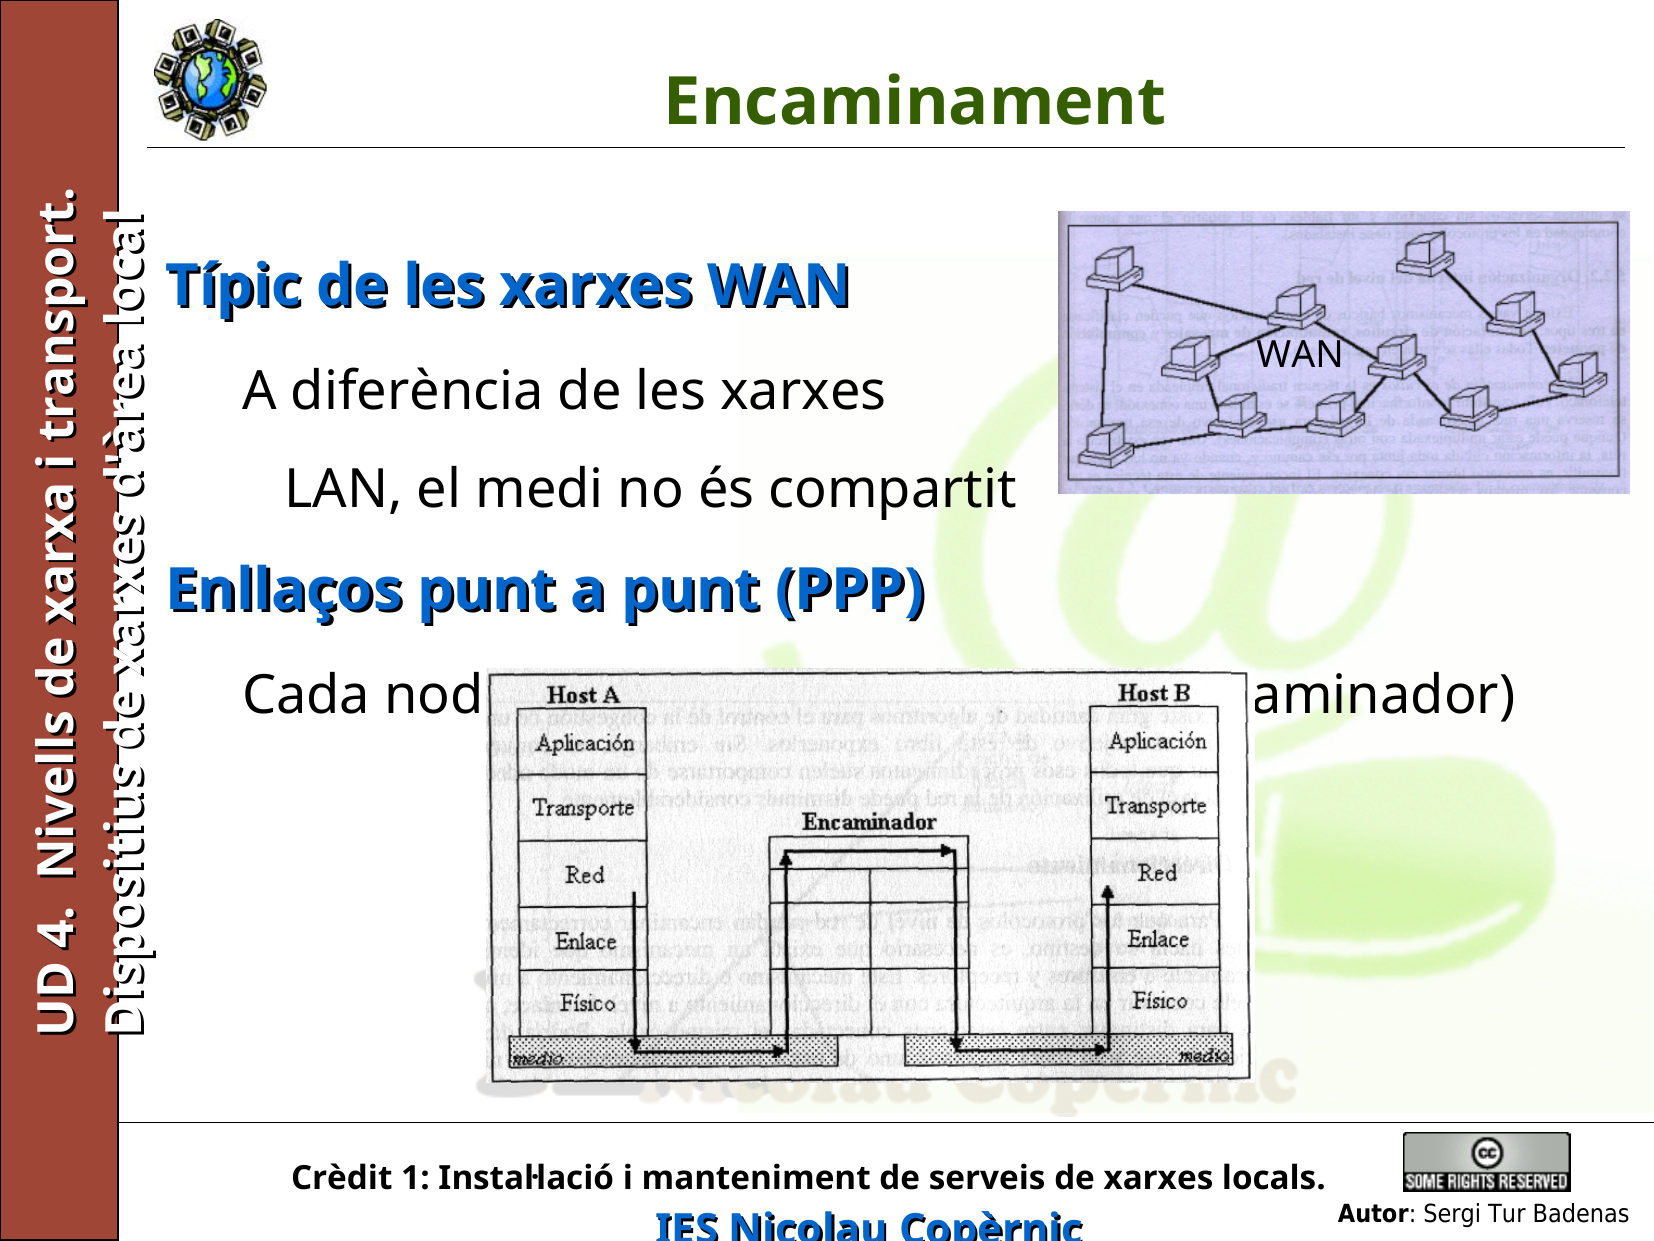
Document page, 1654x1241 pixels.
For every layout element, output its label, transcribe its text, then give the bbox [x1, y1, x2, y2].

picture [466, 252, 1654, 1117]
picture [154, 19, 268, 142]
picture [486, 668, 1255, 1083]
picture [1403, 1132, 1571, 1192]
picture [1058, 211, 1630, 494]
list Típic de les xarxes WAN A diferència de les xarxes LAN, el medi no és compartit Enllaços punt a punt (PPP) Cada node de la xarxa és un router (encaminador) [147, 242, 1636, 1093]
title Encaminament [171, 49, 1654, 148]
